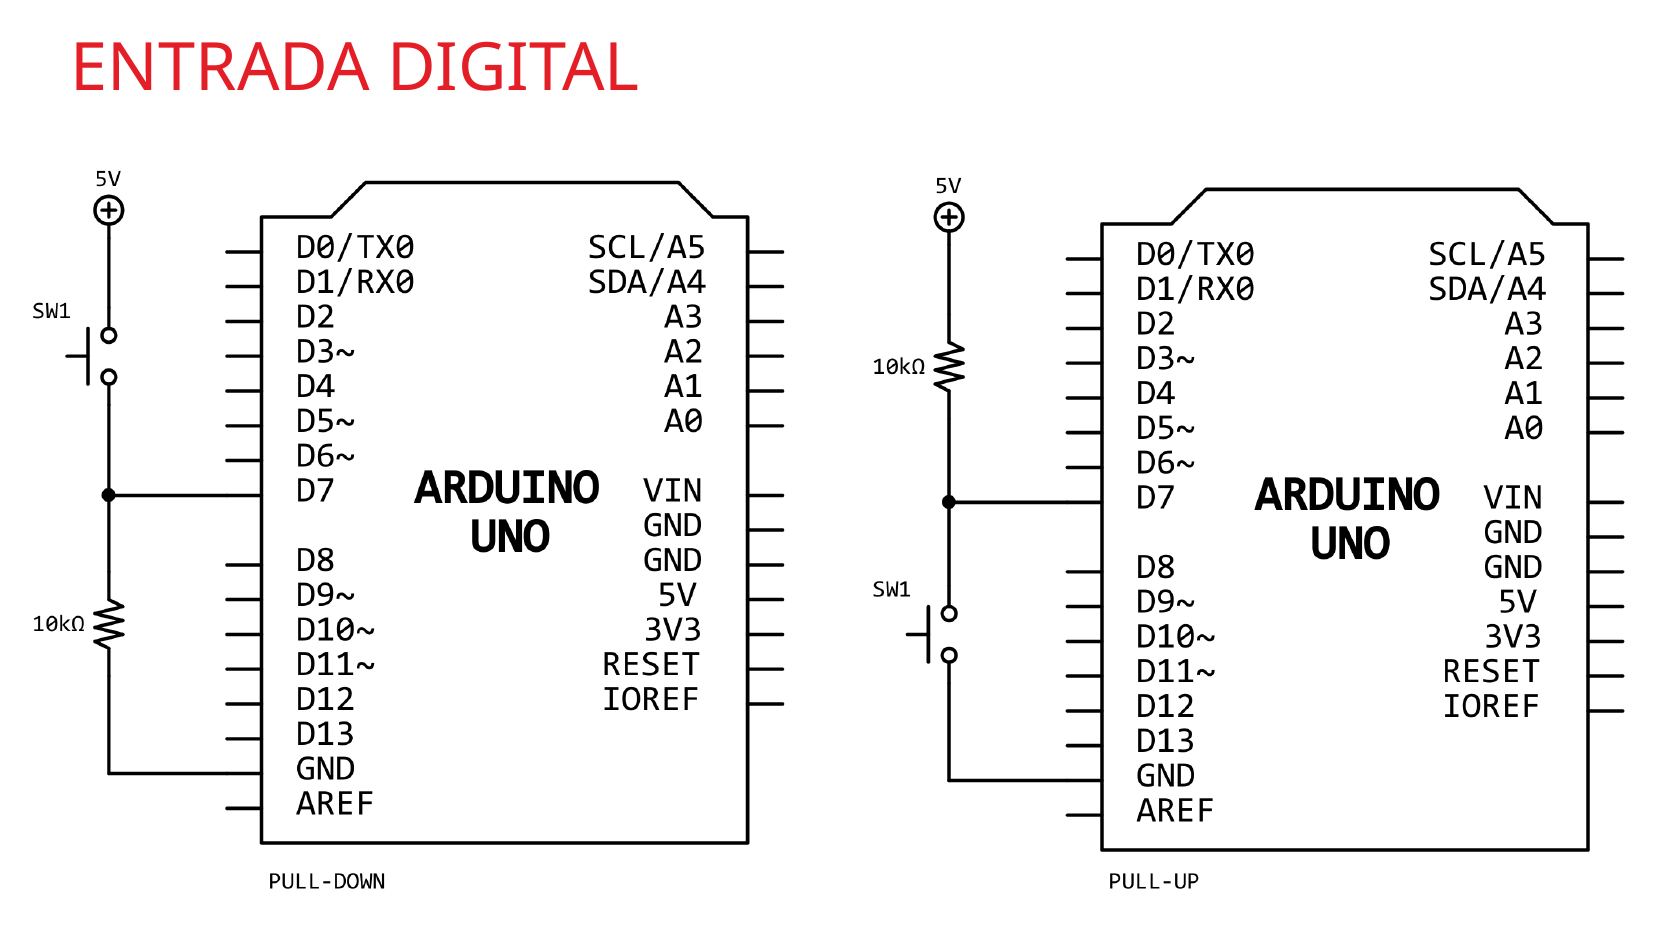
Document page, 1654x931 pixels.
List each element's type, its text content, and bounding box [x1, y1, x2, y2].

title ENTRADA DIGITAL [70, 11, 1347, 118]
picture [11, 147, 1643, 919]
